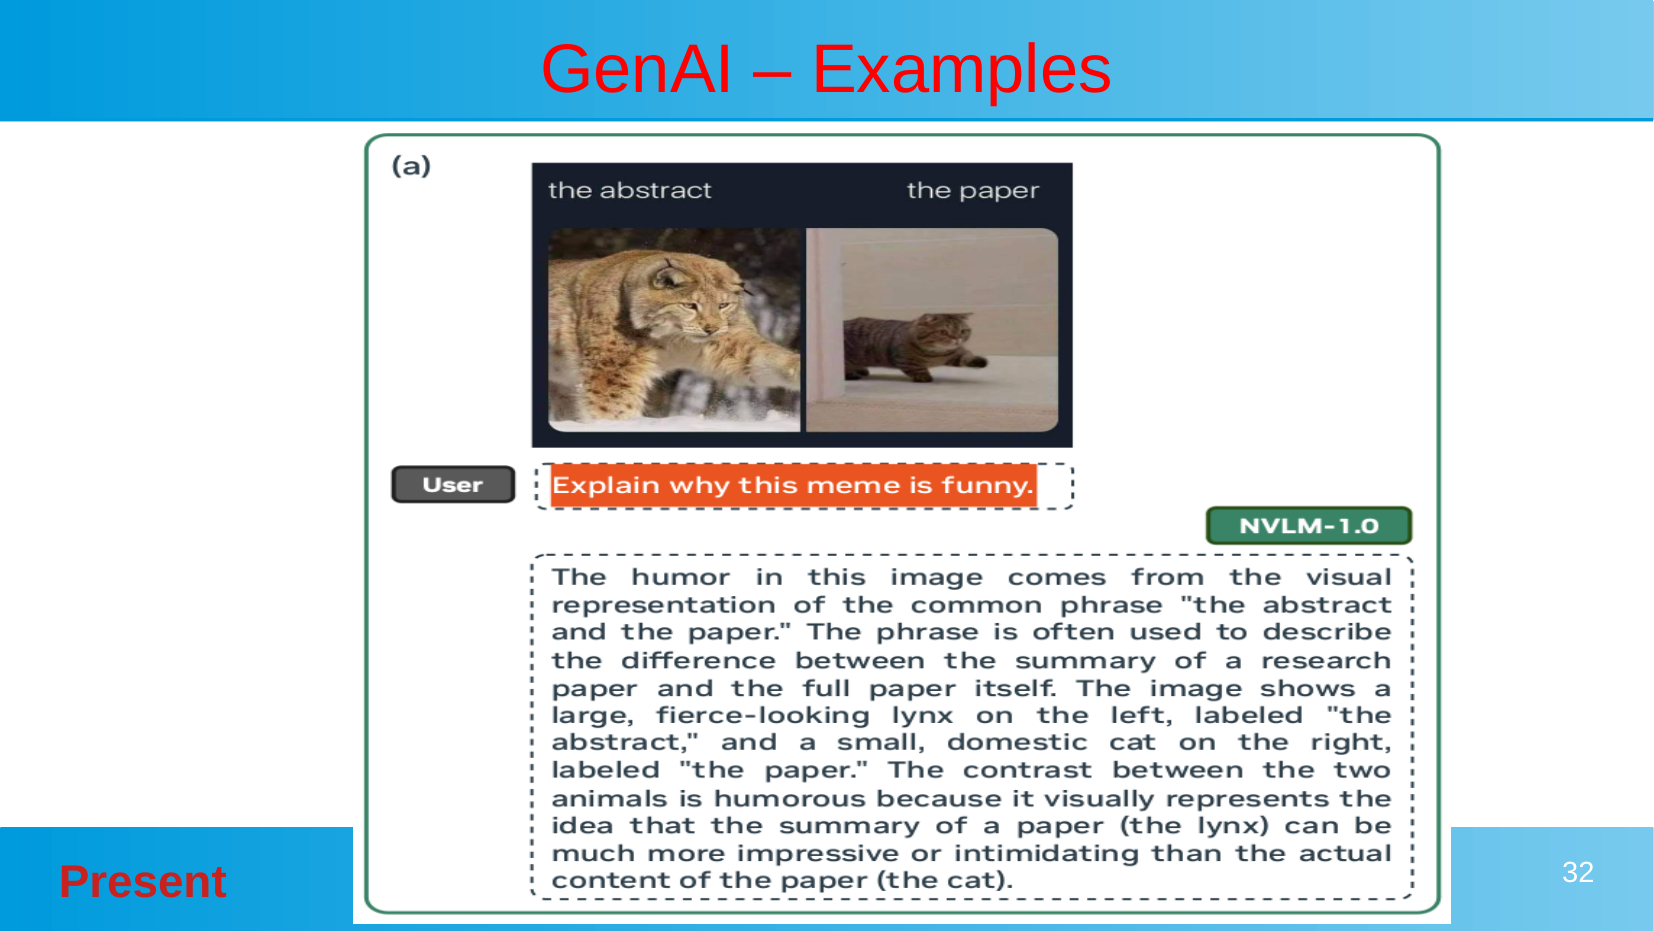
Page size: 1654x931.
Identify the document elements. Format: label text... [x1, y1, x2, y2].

title GenAI – Examples [59, 29, 1595, 108]
picture [353, 125, 1451, 924]
